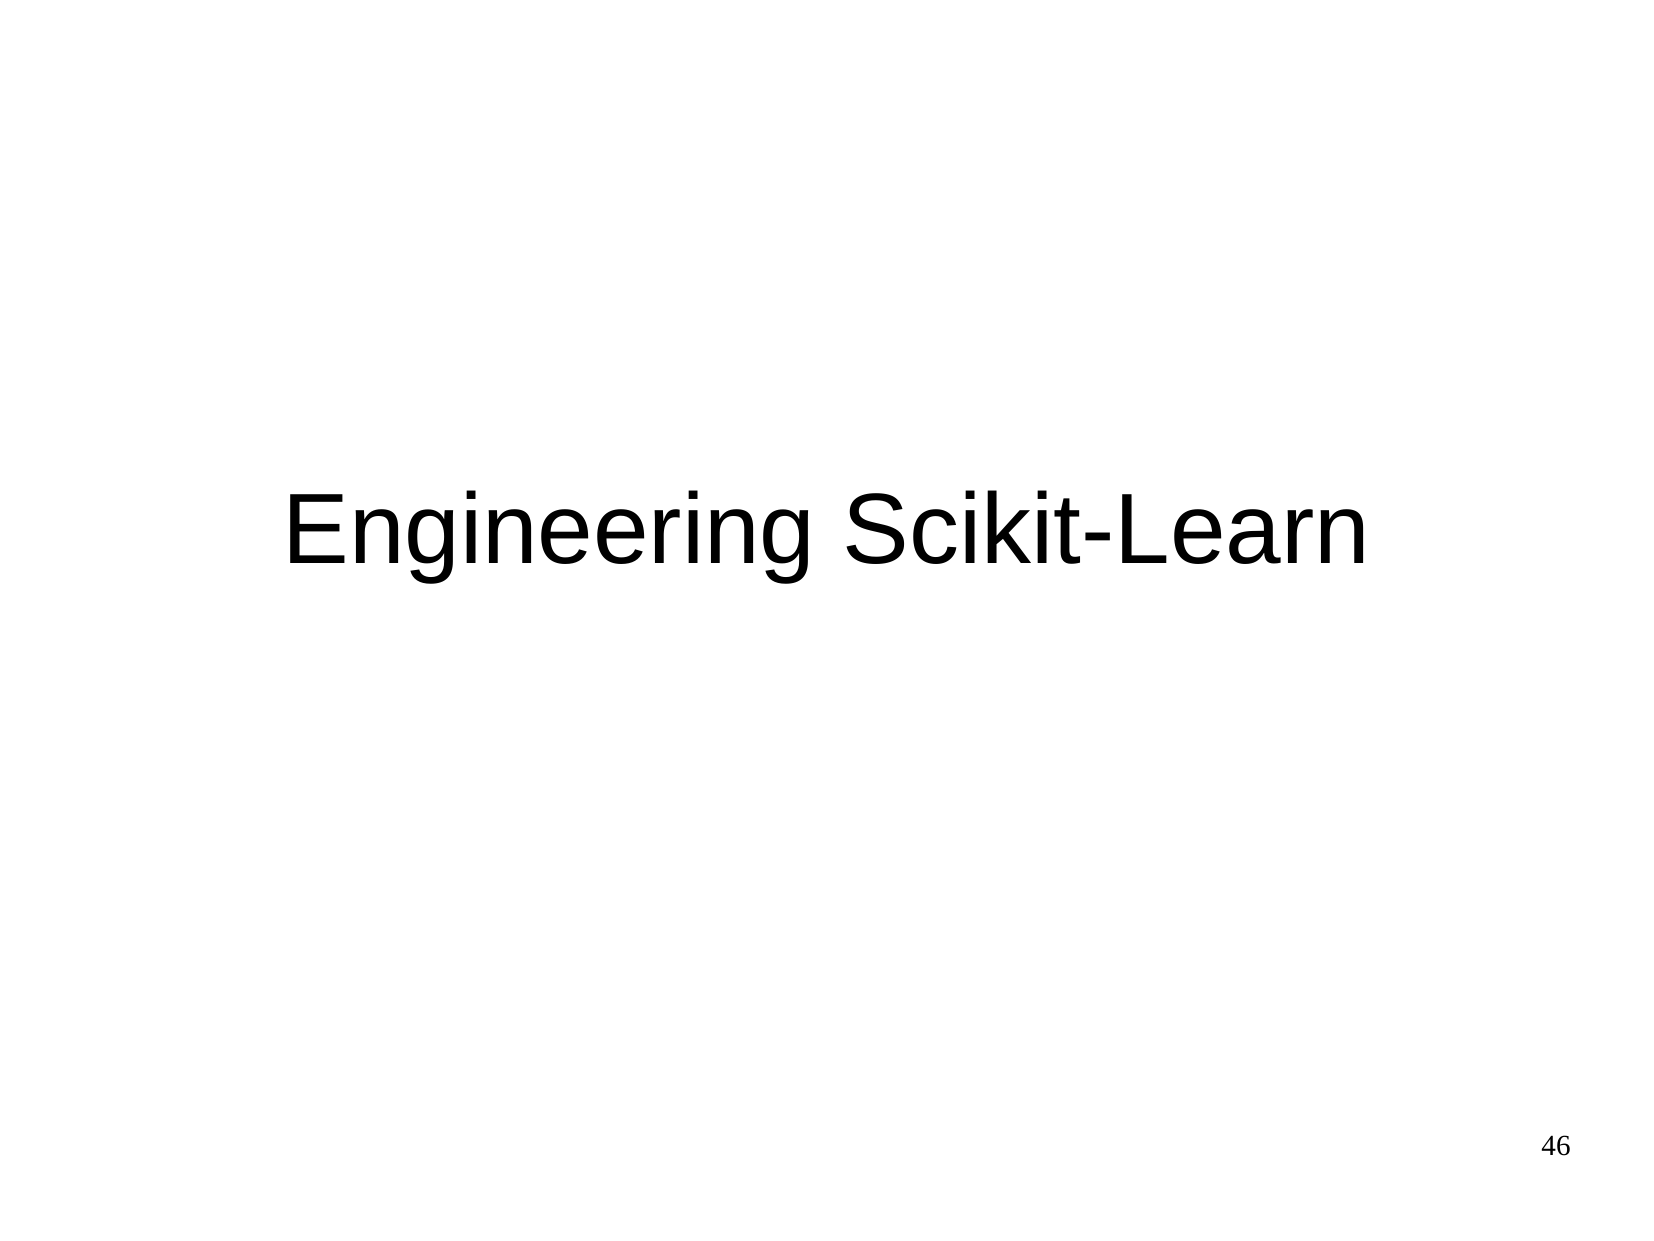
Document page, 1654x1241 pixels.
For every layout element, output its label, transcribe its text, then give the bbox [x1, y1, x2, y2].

subtitle Engineering Scikit-Learn [82, 49, 1571, 1010]
